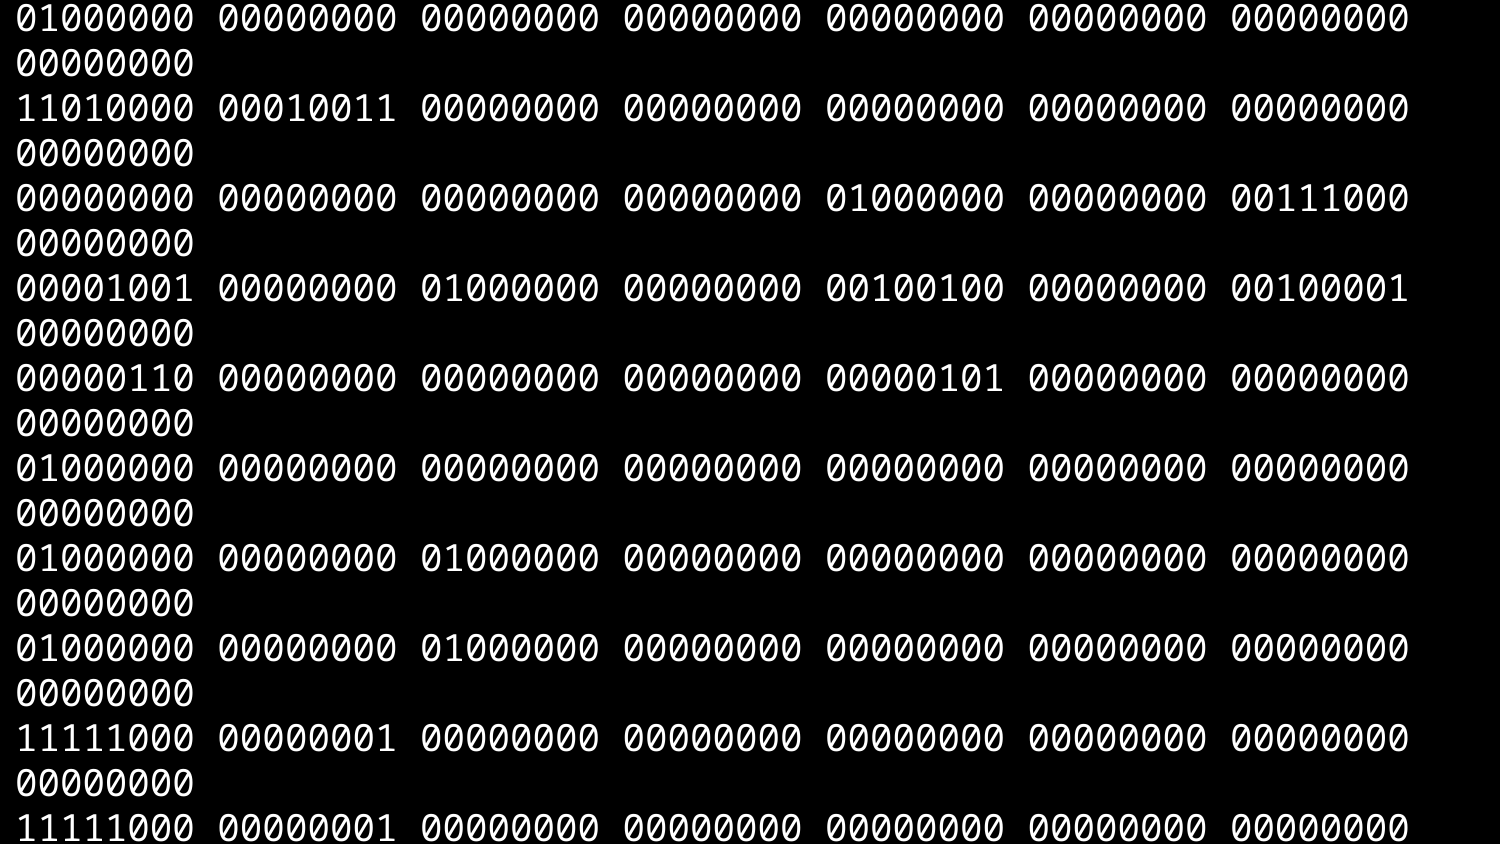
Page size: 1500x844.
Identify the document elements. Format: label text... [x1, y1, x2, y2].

text_box 01111111 01000101 01001100 01000110 00000010 00000001 00000001 00000000 00000000 00000000 00000000 00000000 00000000 00000000 00000000 00000000 00000010 00000000 00111110 00000000 00000001 00000000 00000000 00000000 10110000 00000101 01000000 00000000 00000000 00000000 00000000 00000000 01000000 00000000 00000000 00000000 00000000 00000000 00000000 00000000 11010000 00010011 00000000 00000000 00000000 00000000 00000000 00000000 00000000 00000000 00000000 00000000 01000000 00000000 00111000 00000000 00001001 00000000 01000000 00000000 00100100 00000000 00100001 00000000 00000110 00000000 00000000 00000000 00000101 00000000 00000000 00000000 01000000 00000000 00000000 00000000 00000000 00000000 00000000 00000000 01000000 00000000 01000000 00000000 00000000 00000000 00000000 00000000 01000000 00000000 01000000 00000000 00000000 00000000 00000000 00000000 11111000 00000001 00000000 00000000 00000000 00000000 00000000 00000000 11111000 00000001 00000000 00000000 00000000 00000000 00000000 00000000 00001000 00000000 00000000 00000000 00000000 00000000 00000000 00000000 00000011 00000000 00000000 00000000 00000100 00000000 00000000 00000000 00111000 00000010 00000000 00000000 00000000 00000000 00000000 00000000 ... [0, 175, 1500, 668]
